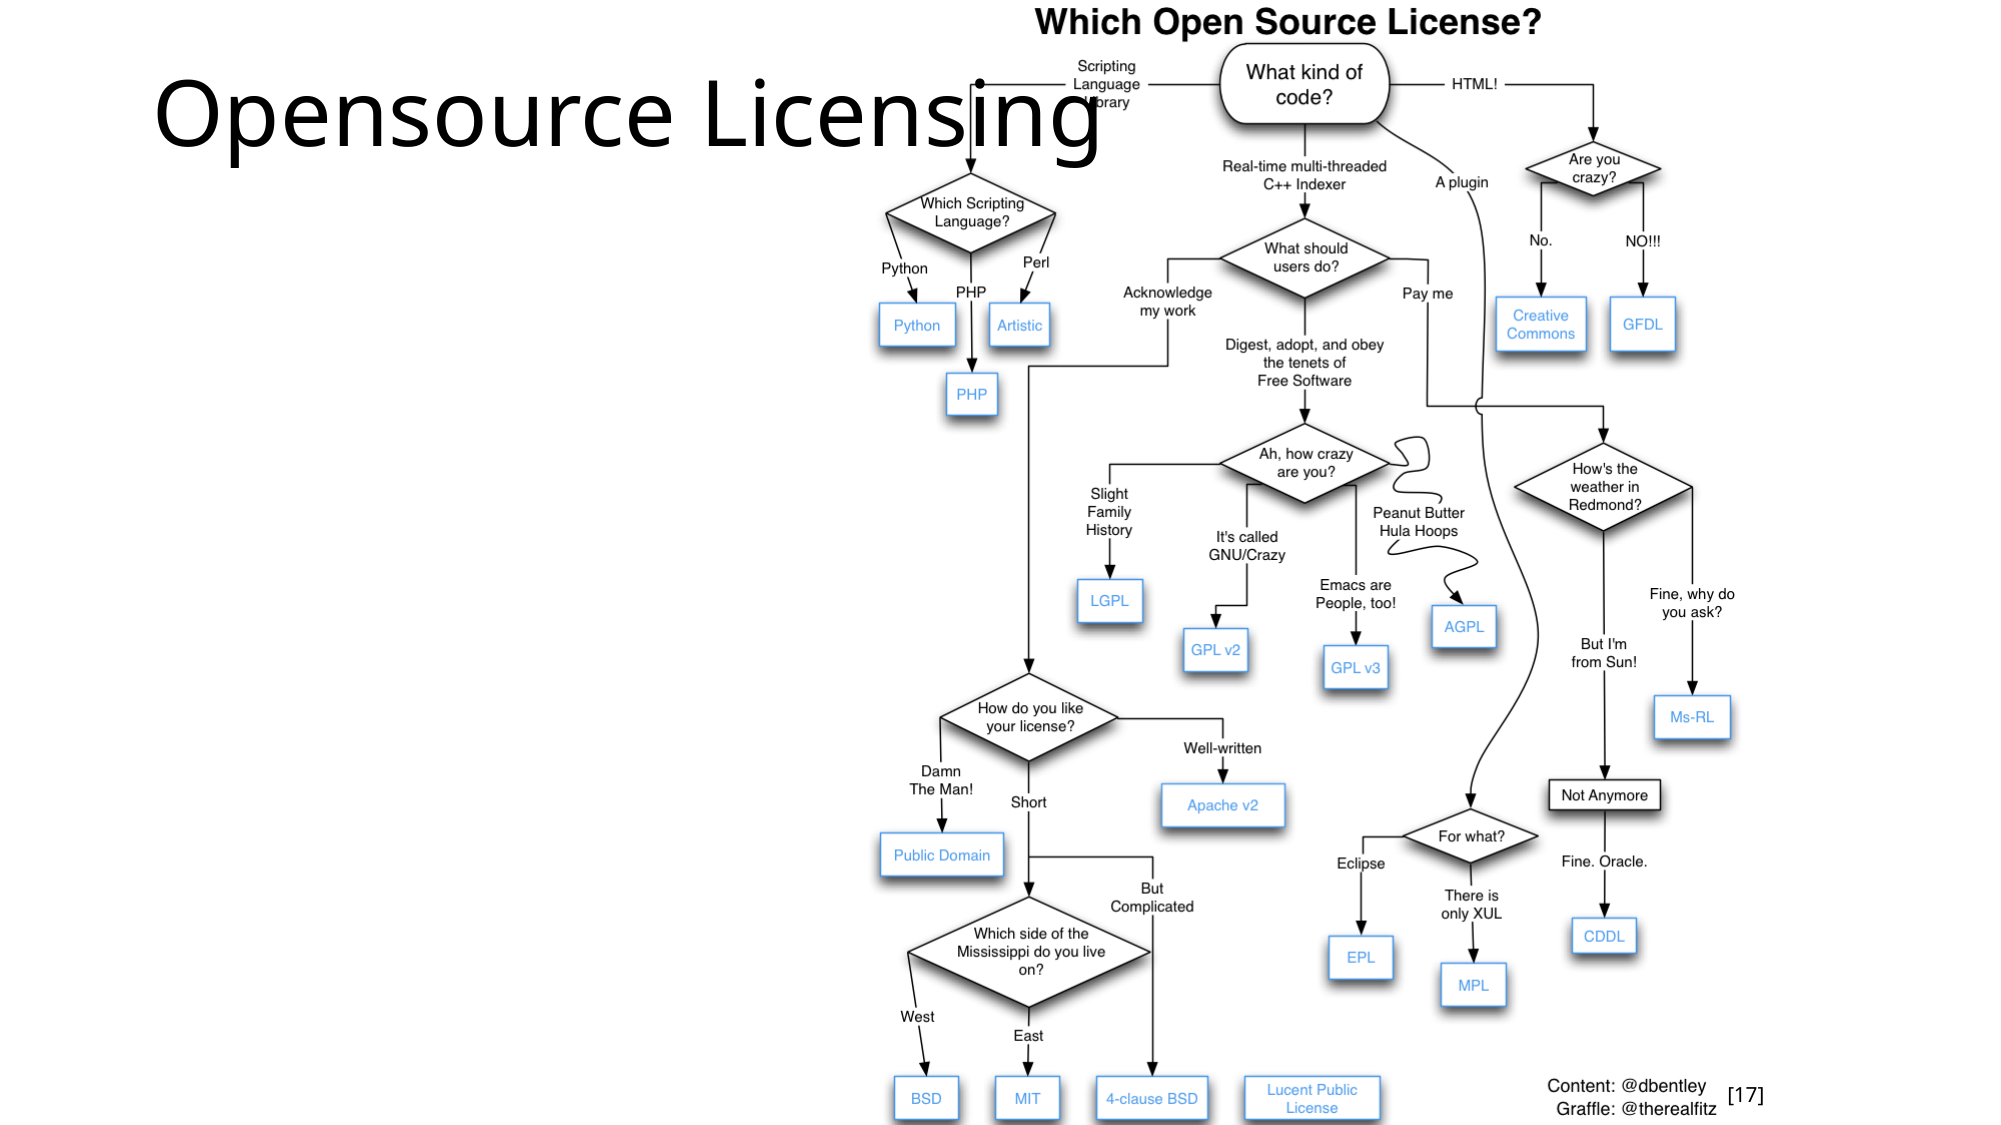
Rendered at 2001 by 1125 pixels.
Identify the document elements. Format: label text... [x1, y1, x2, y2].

picture [850, 0, 1760, 59]
title Opensource Licensing [137, 59, 1863, 278]
picture [850, 278, 1760, 1125]
title [17] [1712, 1076, 1808, 1111]
